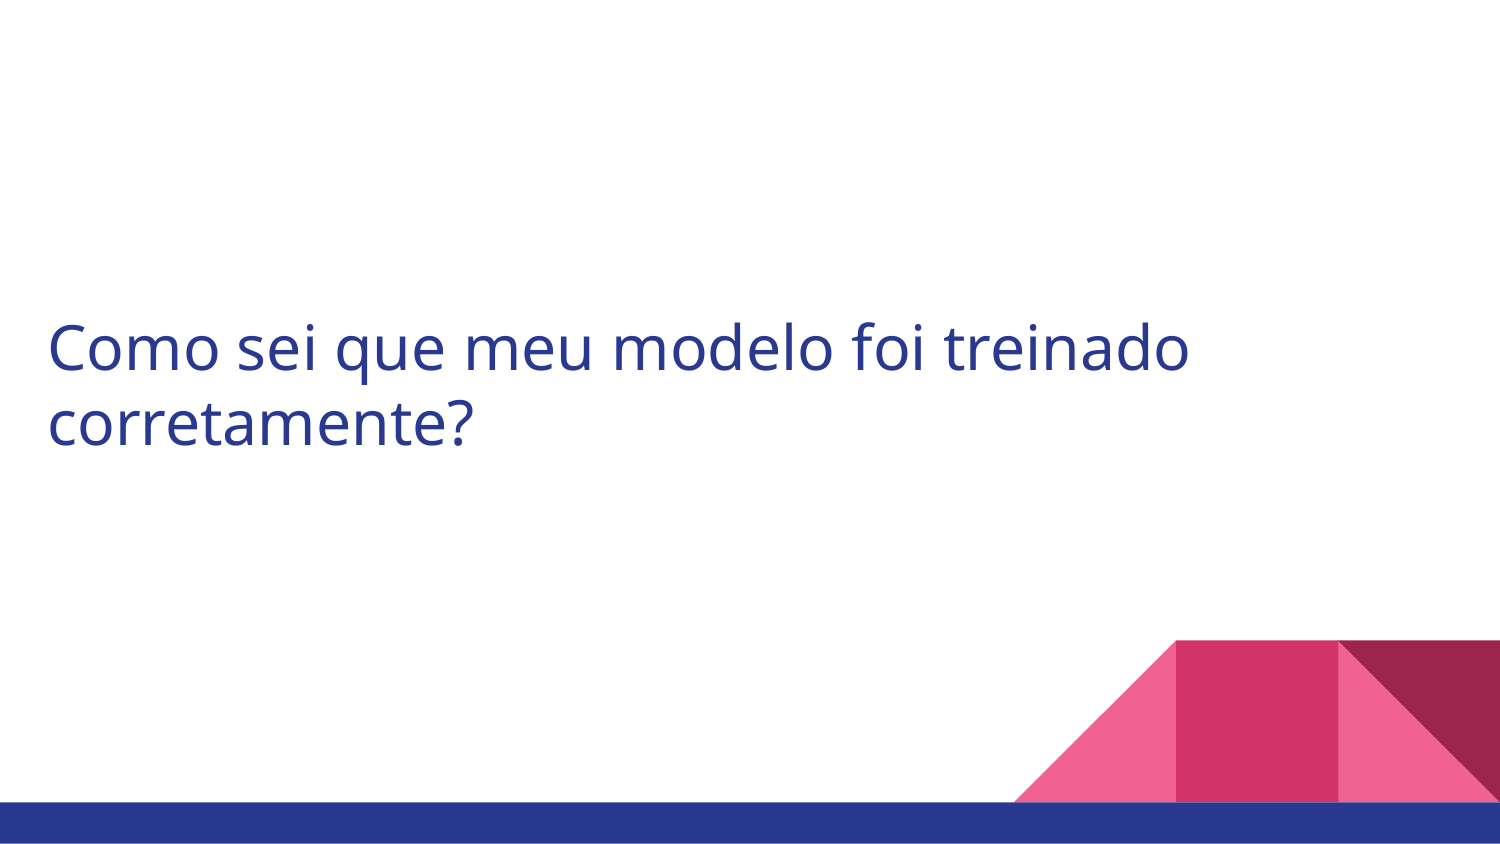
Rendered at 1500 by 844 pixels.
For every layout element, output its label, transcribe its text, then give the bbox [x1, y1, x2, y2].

title Como sei que meu modelo foi treinado corretamente? [32, 292, 1468, 393]
